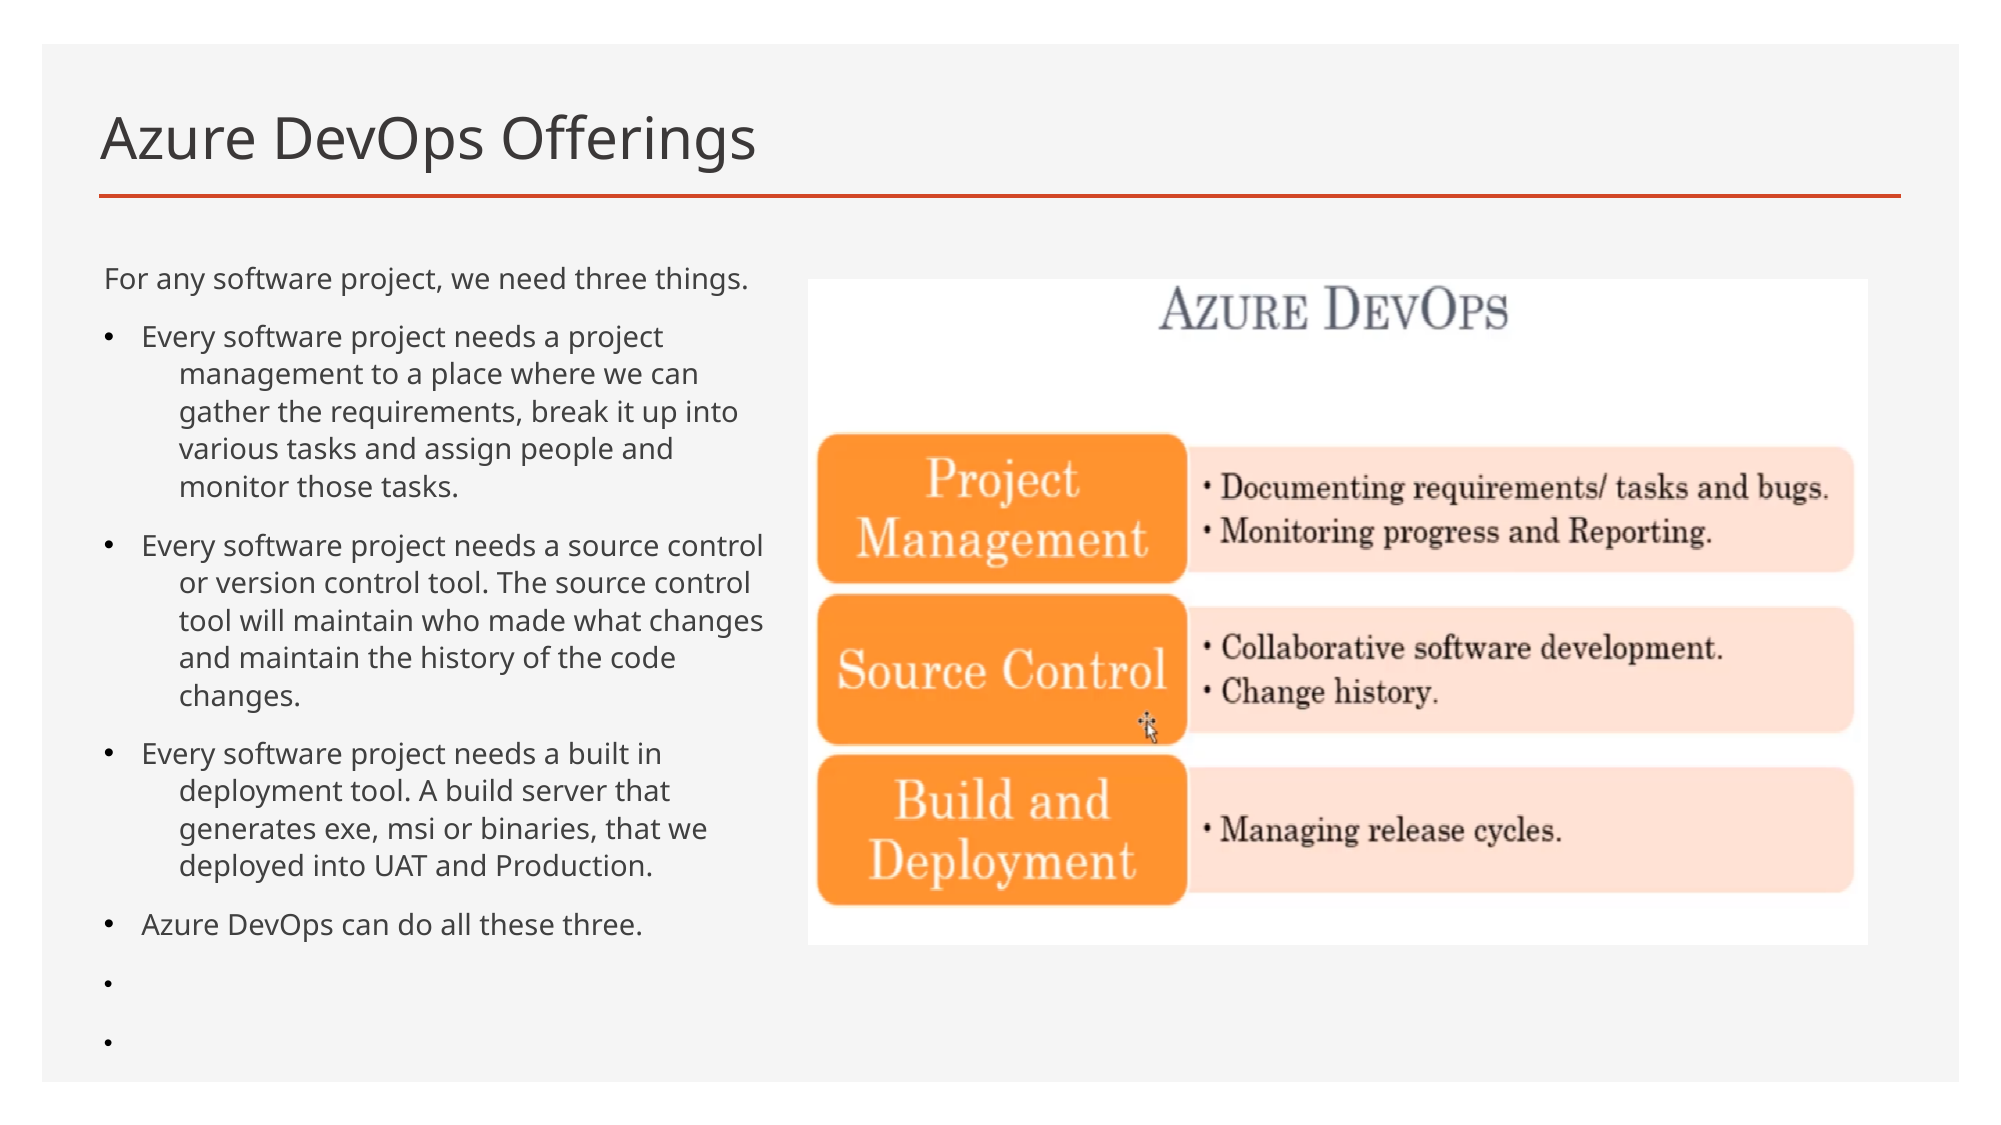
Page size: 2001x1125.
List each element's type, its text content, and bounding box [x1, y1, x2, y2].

picture [808, 279, 1868, 945]
title Azure DevOps Offerings [85, 73, 1214, 179]
text_box For any software project, we need three things. Every software project needs a project management to a place where we can gather the requirements, break it up into various tasks and assign people and monitor those tasks. Every software project needs a source control or version control tool. The source control tool will maintain who made what changes and maintain the history of the code changes. Every software project needs a built in deployment tool. A build server that generates exe, msi or binaries, that we deployed into UAT and Production. Azure DevOps can do all these three. [88, 250, 798, 1052]
